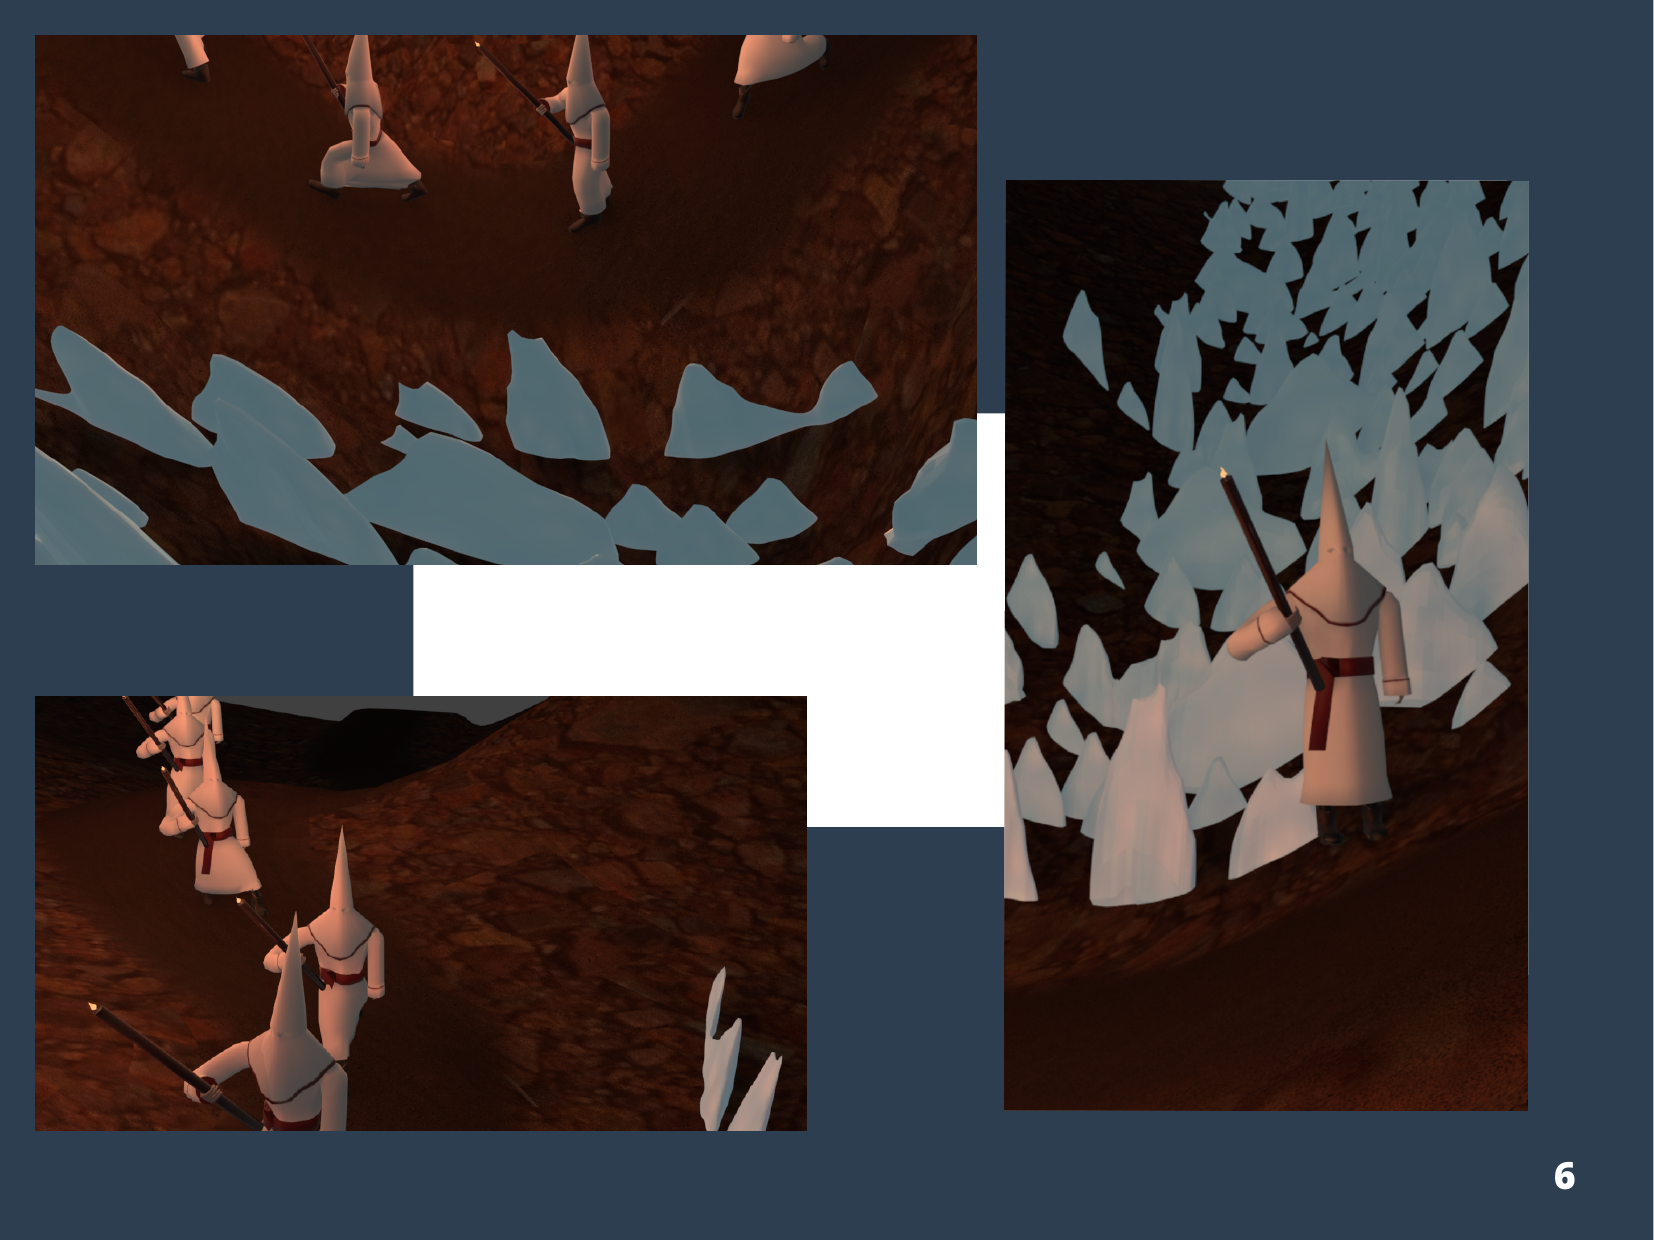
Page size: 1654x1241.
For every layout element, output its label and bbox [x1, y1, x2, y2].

picture [35, 696, 807, 1131]
picture [1003, 179, 1529, 1111]
picture [35, 35, 977, 565]
